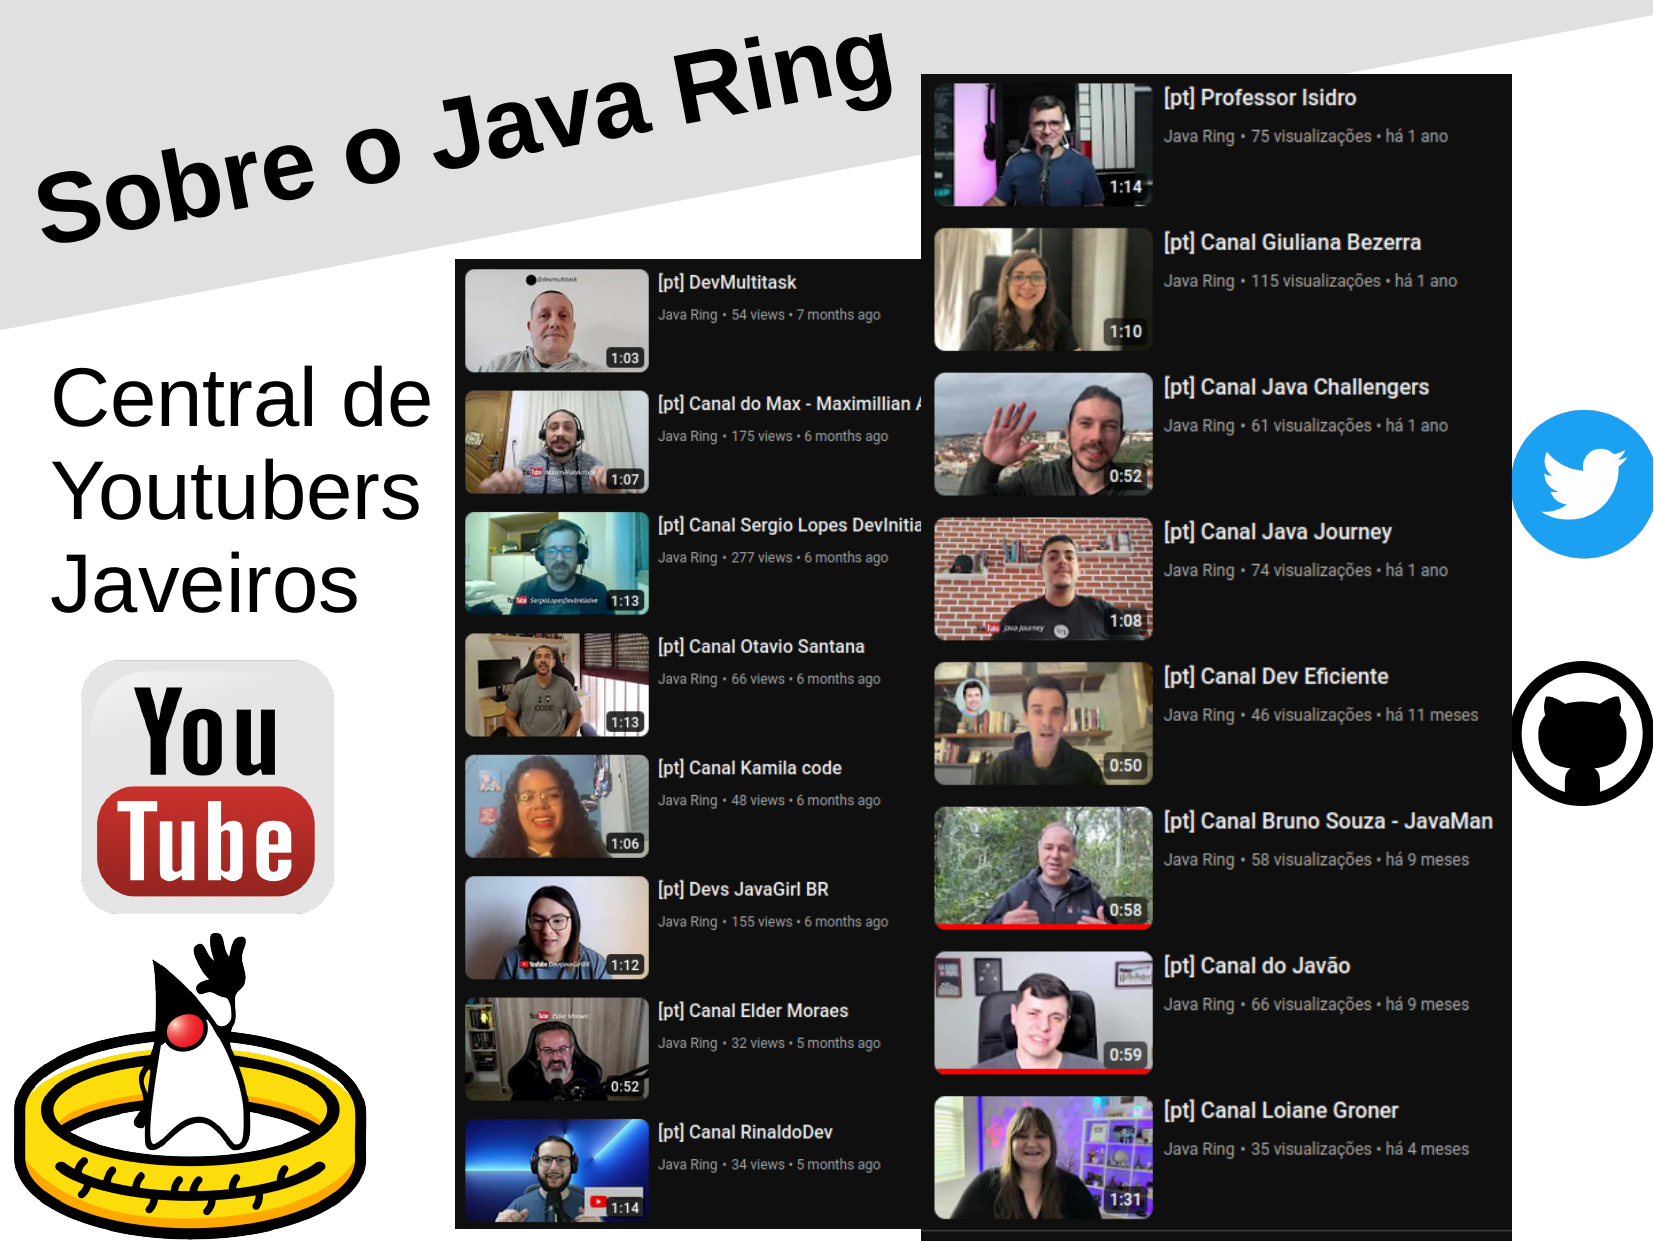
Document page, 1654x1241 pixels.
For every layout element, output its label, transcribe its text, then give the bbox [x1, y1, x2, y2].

title Sobre o Java Ring [16, 0, 1518, 315]
text_box Central de Youtubers Javeiros [35, 343, 455, 638]
picture [0, 649, 392, 1241]
picture [455, 74, 1653, 1241]
